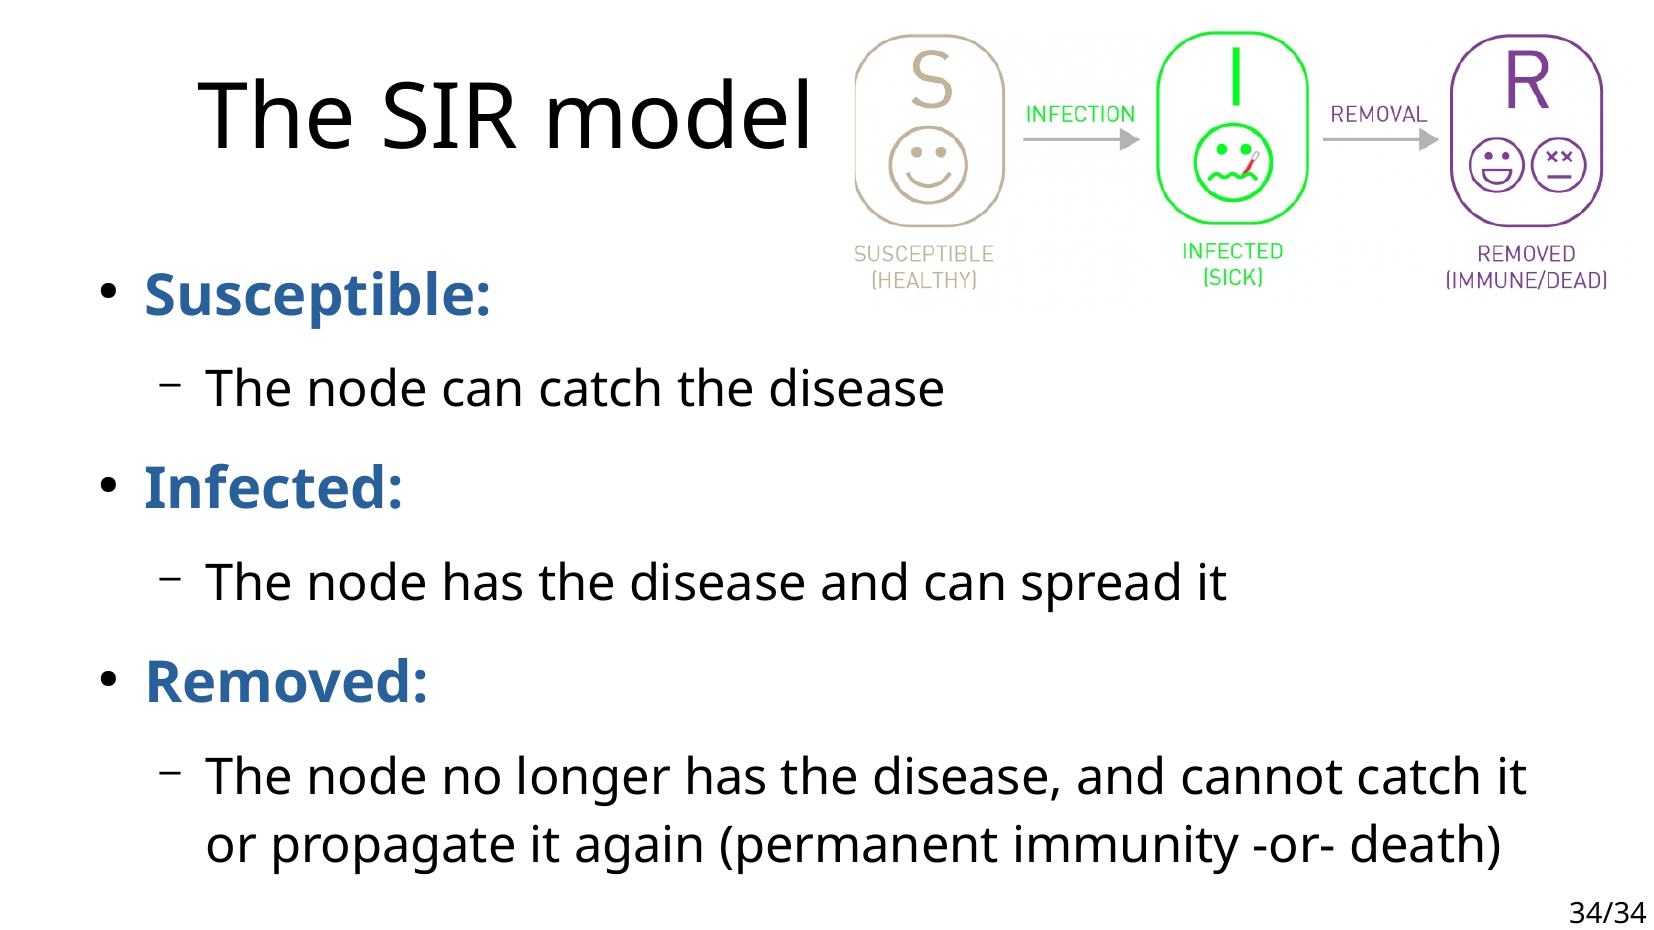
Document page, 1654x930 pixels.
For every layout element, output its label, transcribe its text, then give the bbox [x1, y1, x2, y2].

picture [854, 29, 1637, 315]
list Susceptible: The node can catch the disease Infected: The node has the disease and can spread it Removed: The node no longer has the disease, and cannot catch it or propagate it again (permanent immunity -or- death) [82, 252, 1571, 886]
title The SIR model [82, 1, 931, 225]
